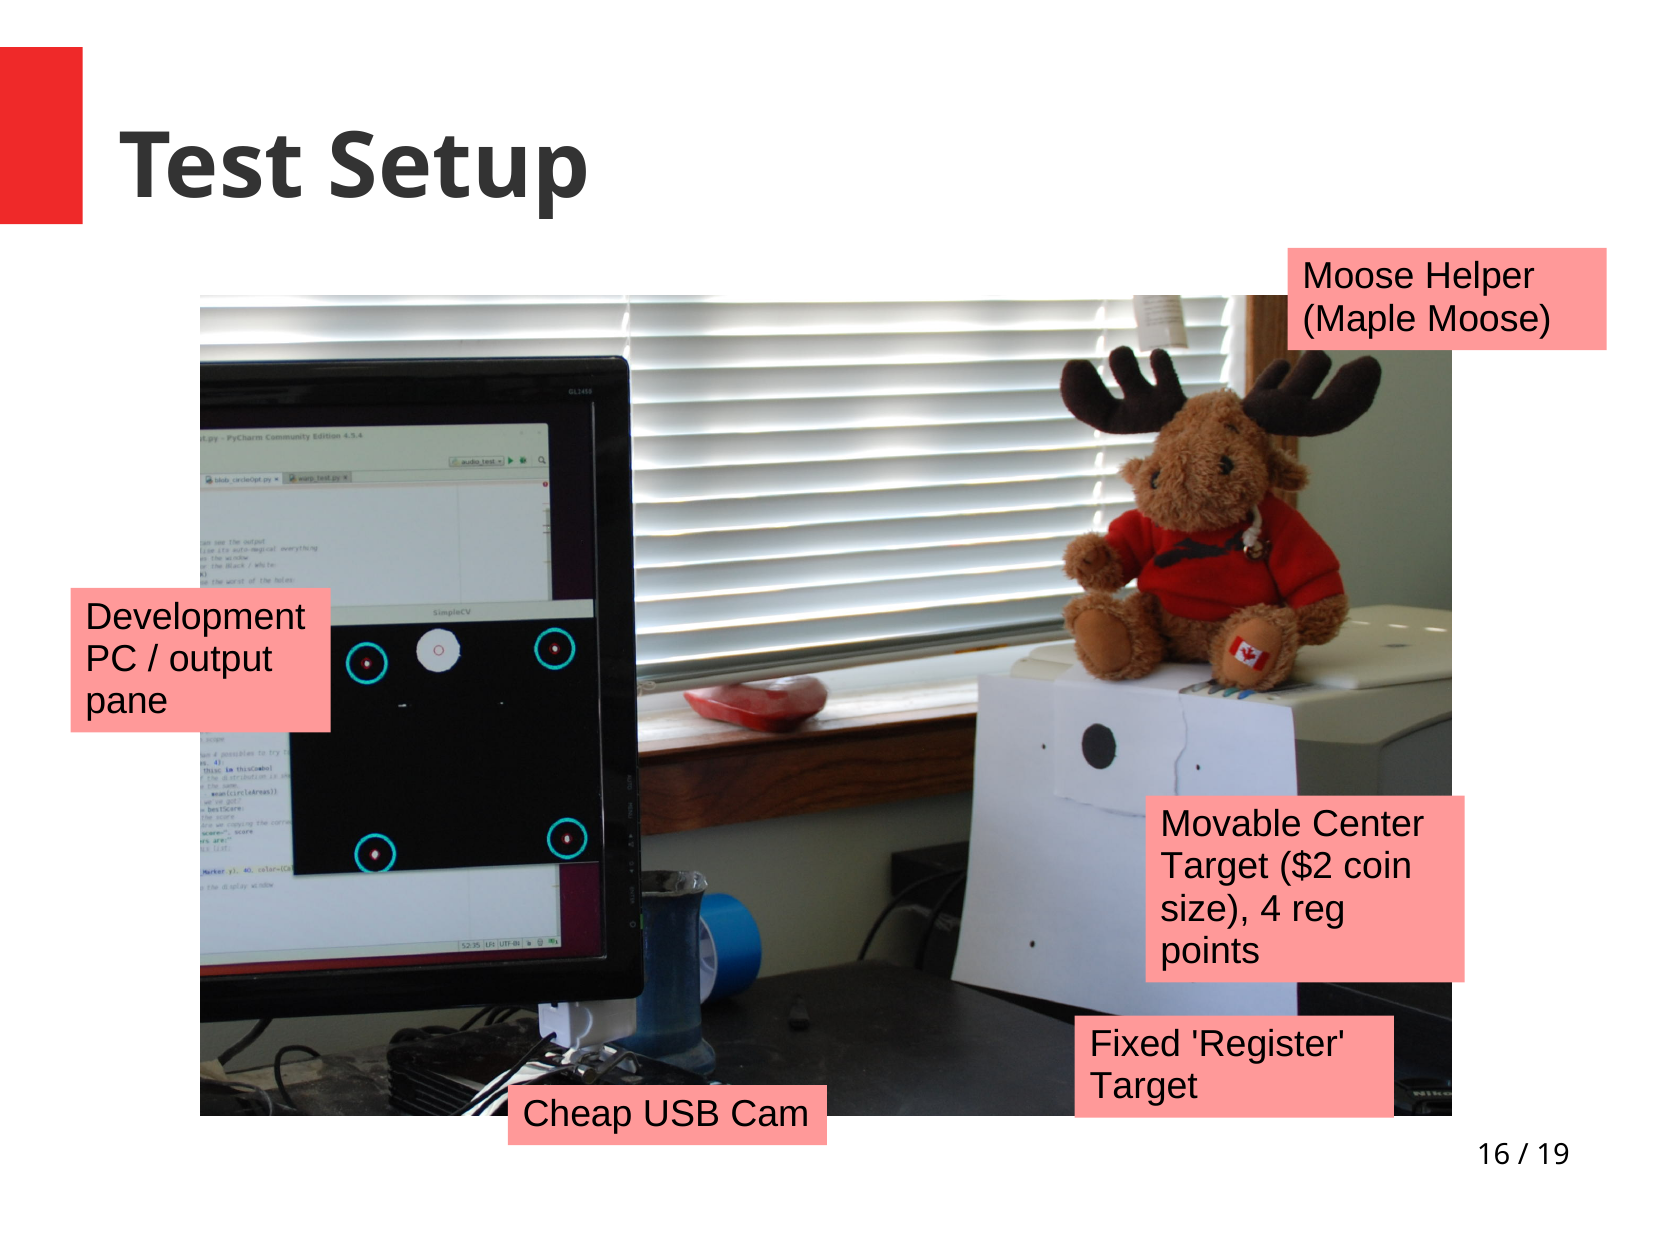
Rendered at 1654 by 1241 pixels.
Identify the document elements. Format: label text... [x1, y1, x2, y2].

text_box Moose Helper (Maple Moose) [1287, 247, 1607, 351]
title Test Setup [118, 49, 1571, 256]
text_box Cheap USB Cam [507, 1085, 827, 1146]
picture [200, 295, 1452, 1116]
text_box Fixed 'Register' Target [1074, 1015, 1394, 1118]
text_box Development PC / output pane [70, 587, 331, 733]
text_box Movable Center Target ($2 coin size), 4 reg points [1145, 795, 1465, 983]
